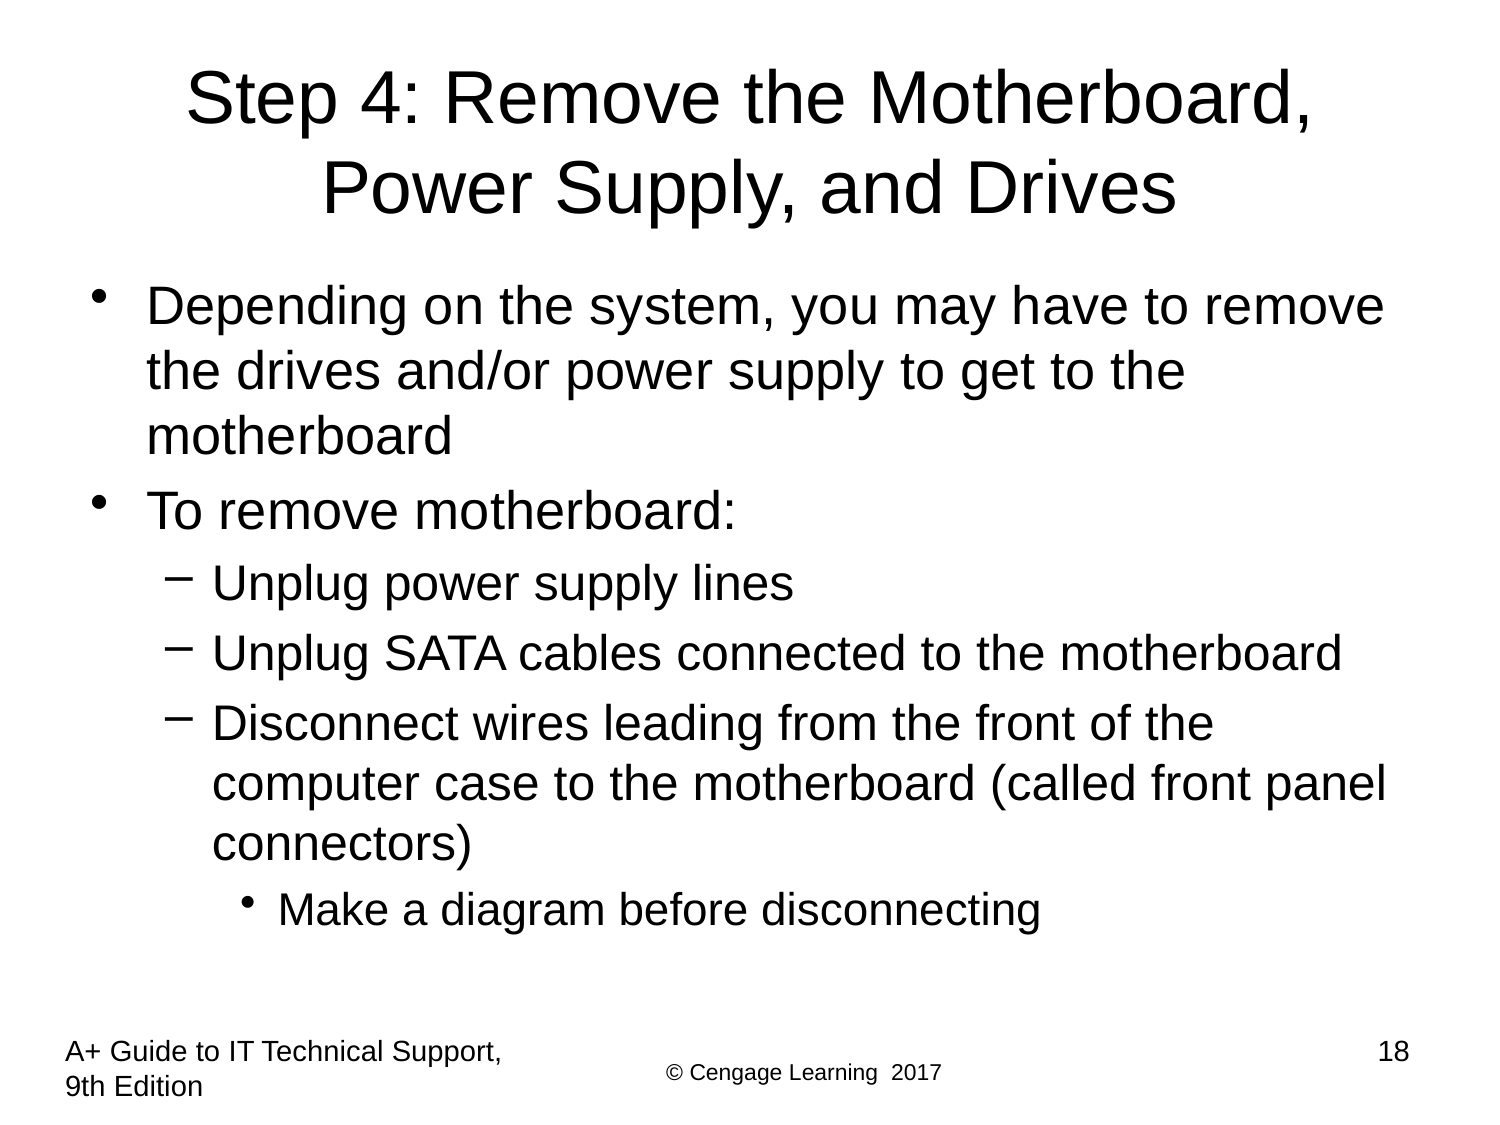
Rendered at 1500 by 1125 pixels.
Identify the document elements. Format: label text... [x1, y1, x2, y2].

title Step 4: Remove the Motherboard, Power Supply, and Drives [75, 45, 1425, 233]
slide_number <number> [1074, 1024, 1425, 1103]
footer A+ Guide to IT Technical Support, 9th Edition [50, 1025, 550, 1104]
list Depending on the system, you may have to remove the drives and/or power supply to get to the motherboard To remove motherboard: Unplug power supply lines Unplug SATA cables connected to the motherboard Disconnect wires leading from the front of the computer case to the motherboard (called front panel connectors) Make a diagram before disconnecting [75, 262, 1425, 1005]
